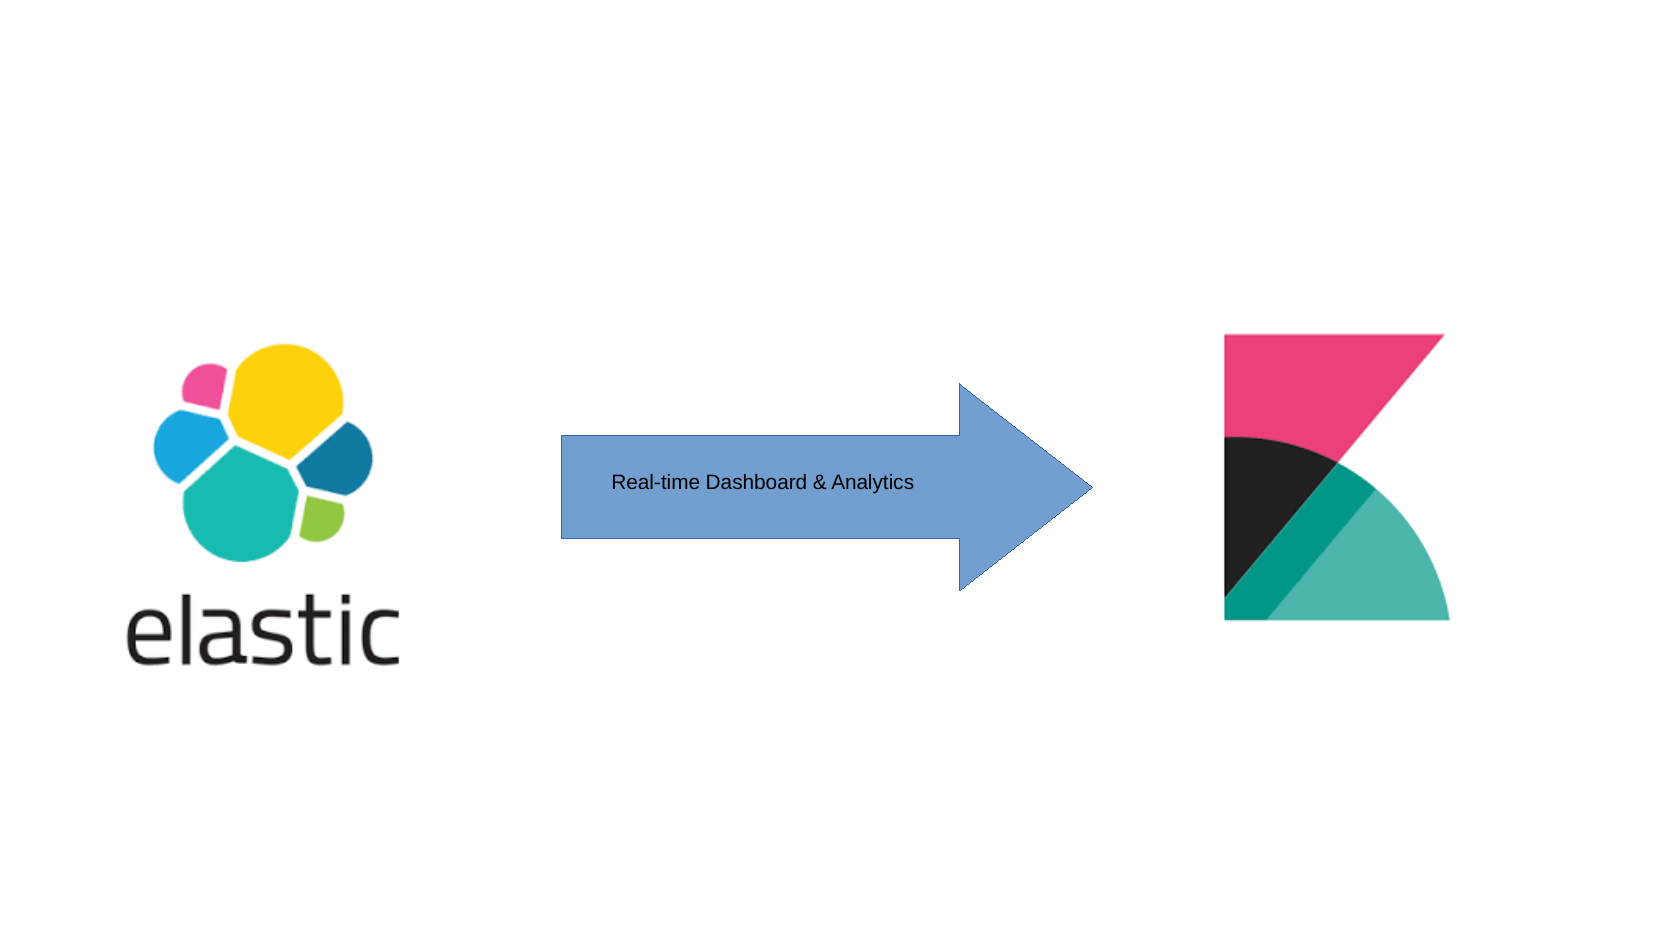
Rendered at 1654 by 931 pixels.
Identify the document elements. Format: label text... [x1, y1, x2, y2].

text_box Real-time Dashboard & Analytics [596, 463, 1123, 502]
text_box [561, 383, 1074, 591]
picture [1151, 298, 1504, 650]
picture [92, 324, 443, 675]
